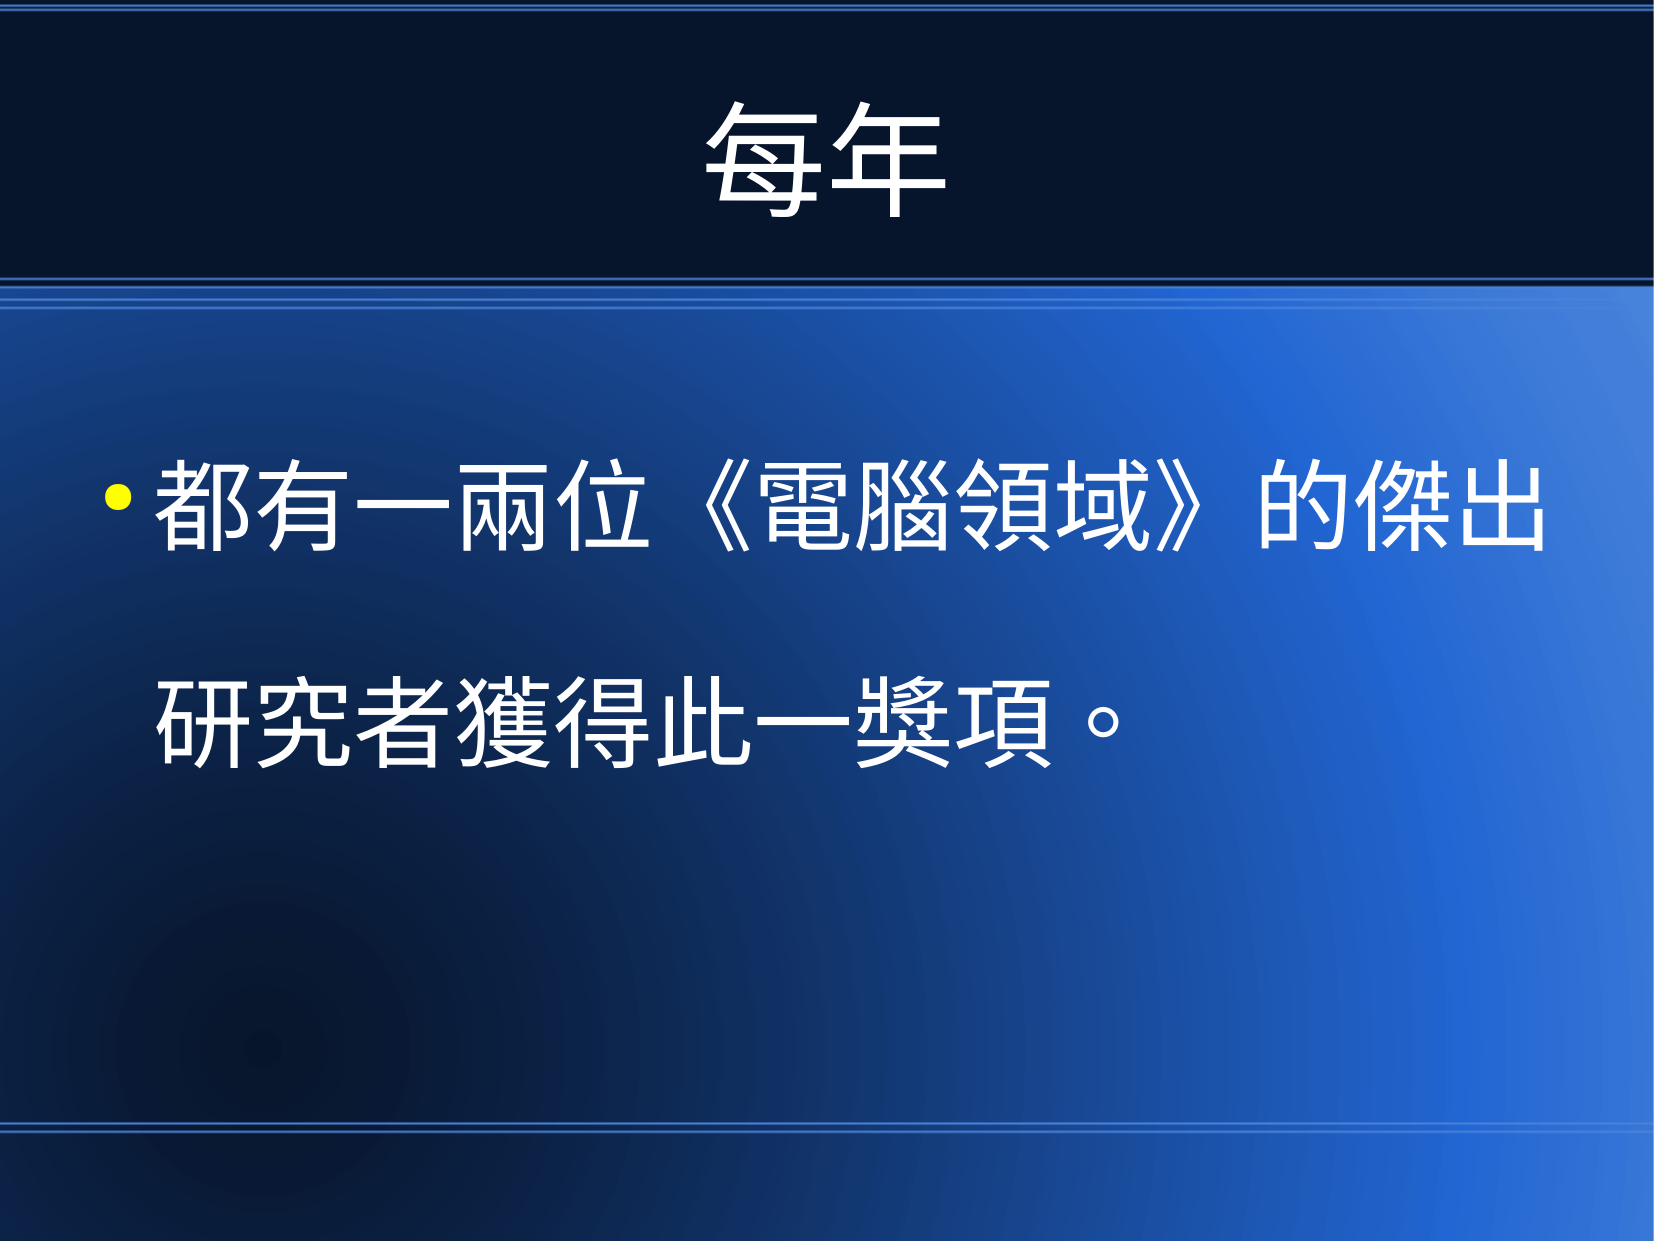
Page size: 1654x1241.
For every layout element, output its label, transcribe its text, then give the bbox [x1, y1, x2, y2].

title 每年 [82, 49, 1571, 257]
list 都有一兩位《電腦領域》的傑出研究者獲得此一獎項。 [82, 355, 1571, 1241]
picture [0, 0, 1654, 1241]
